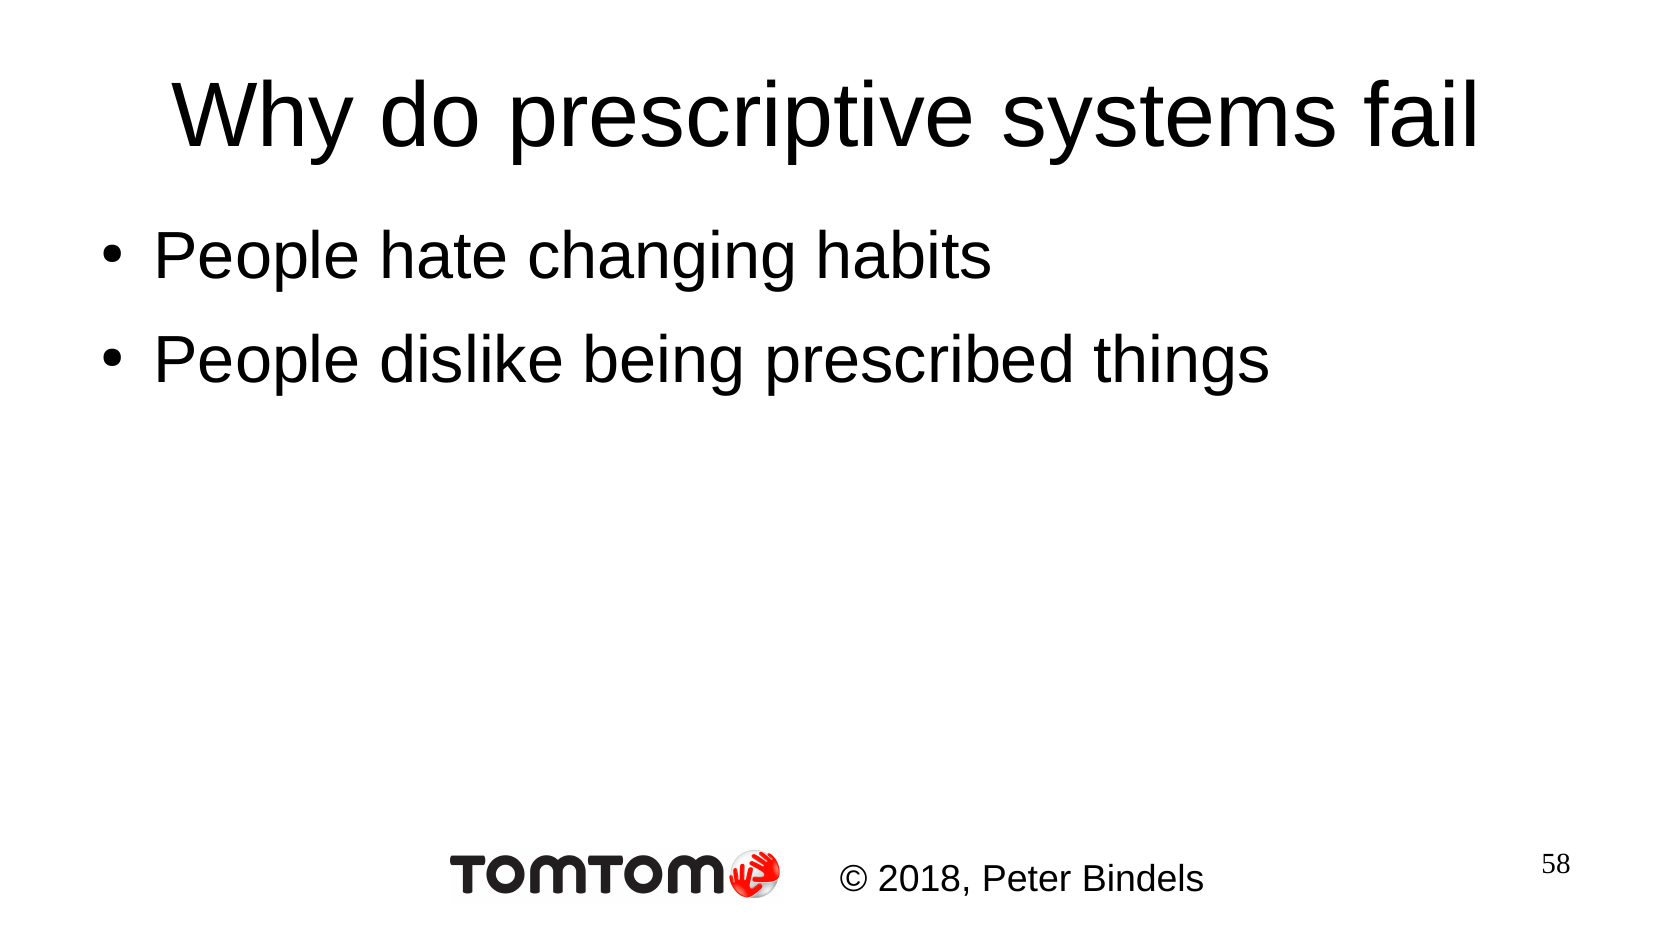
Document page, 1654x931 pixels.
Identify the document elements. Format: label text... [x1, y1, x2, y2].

list People hate changing habits People dislike being prescribed things [82, 217, 1571, 758]
picture [450, 847, 784, 905]
title Why do prescriptive systems fail [82, 0, 1571, 217]
